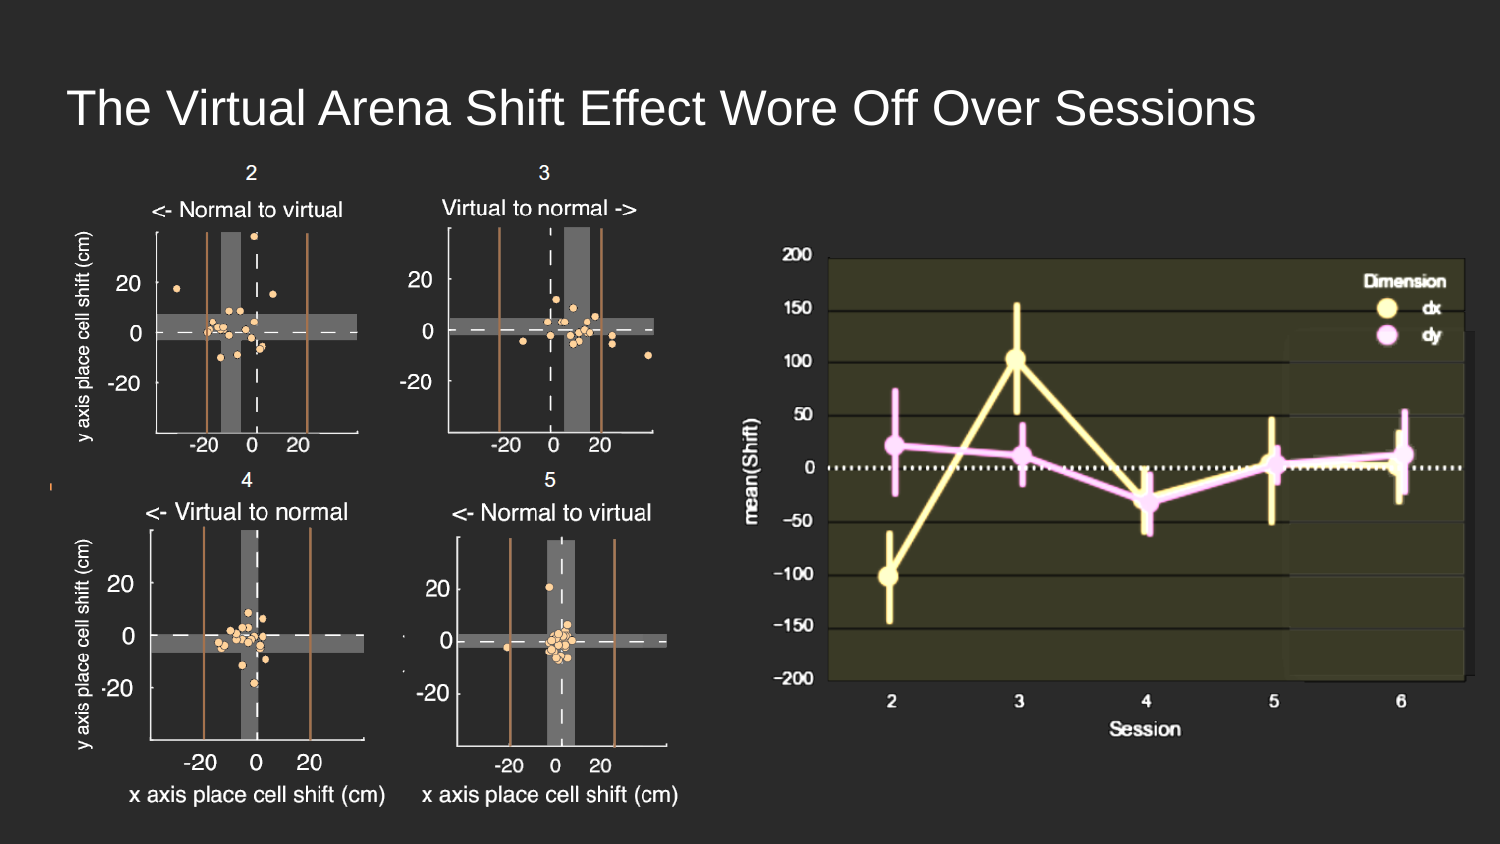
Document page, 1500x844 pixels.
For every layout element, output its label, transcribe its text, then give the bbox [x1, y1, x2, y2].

title The Virtual Arena Shift Effect Wore Off Over Sessions [51, 60, 1449, 155]
picture [719, 229, 1475, 745]
picture [50, 160, 697, 819]
